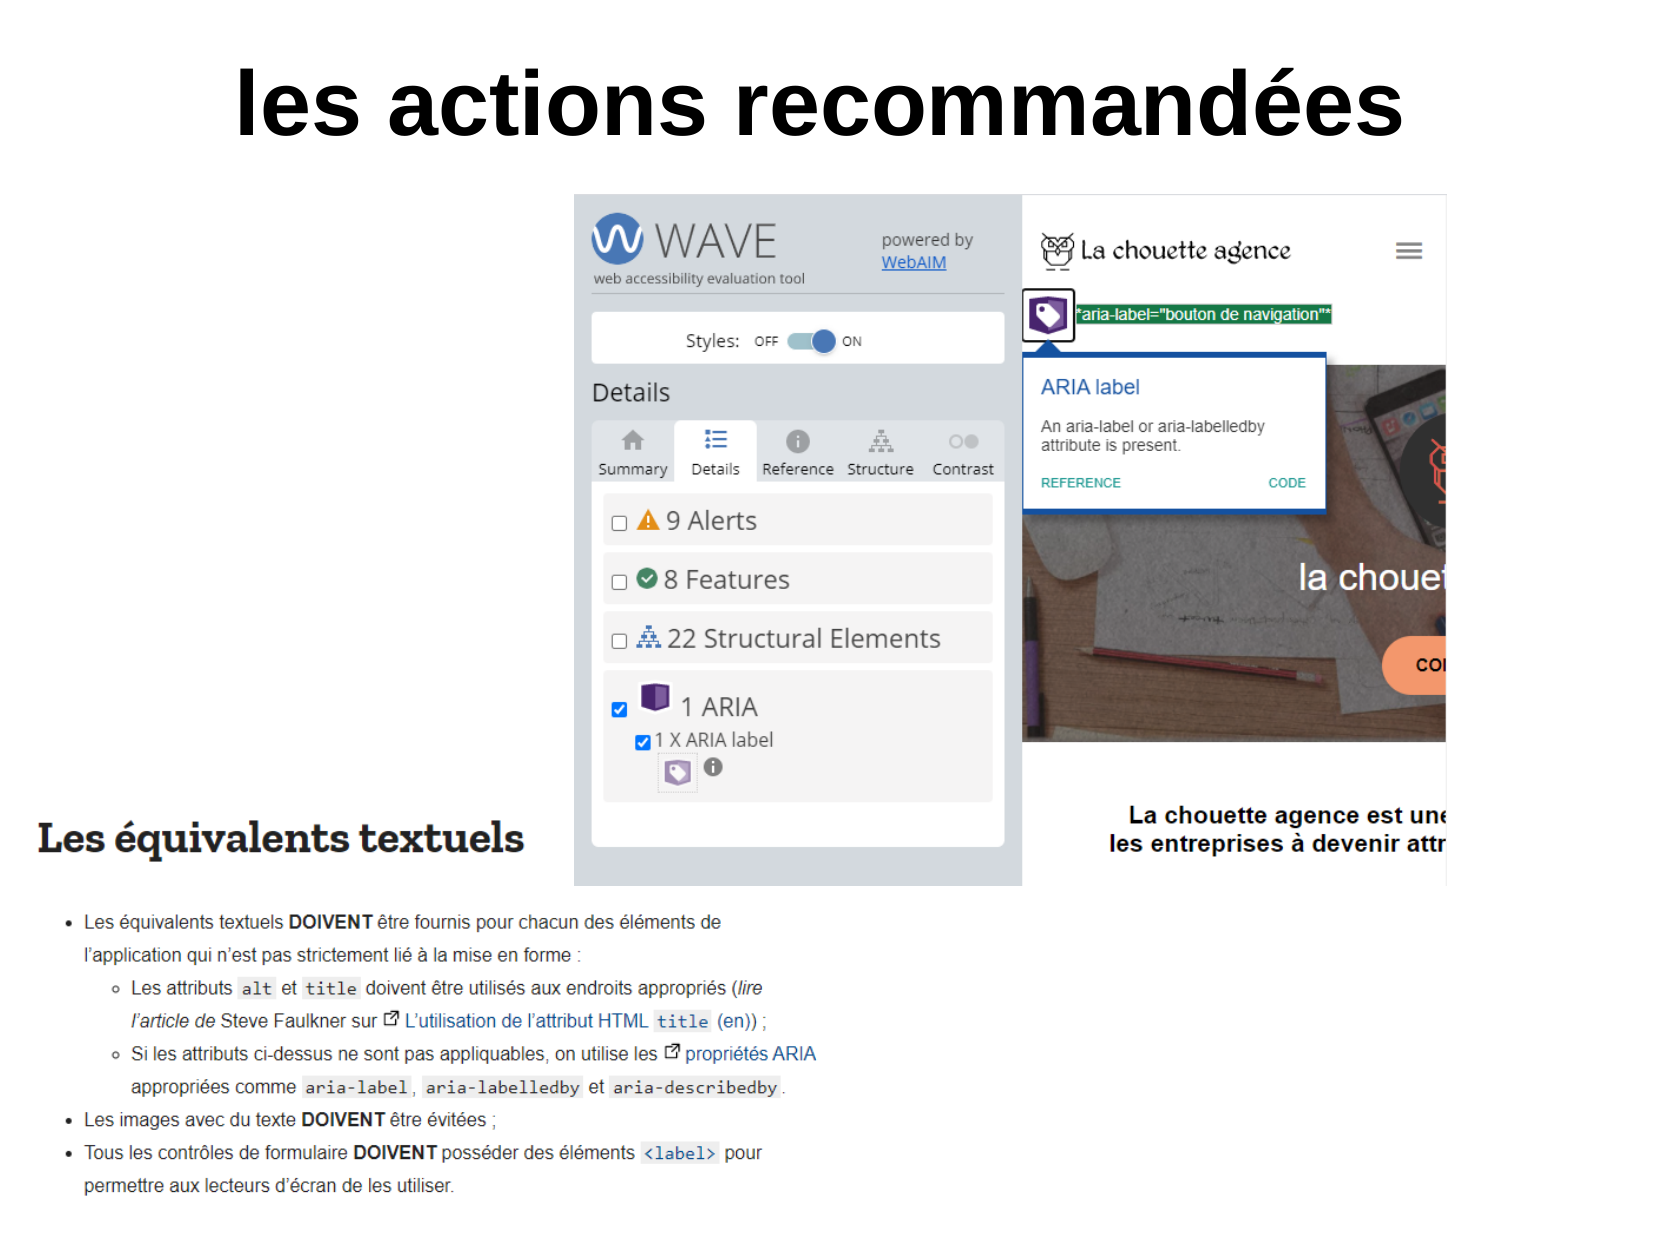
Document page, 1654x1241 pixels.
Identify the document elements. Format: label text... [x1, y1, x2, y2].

picture [0, 194, 1447, 1211]
title les actions recommandées [76, 0, 1565, 208]
